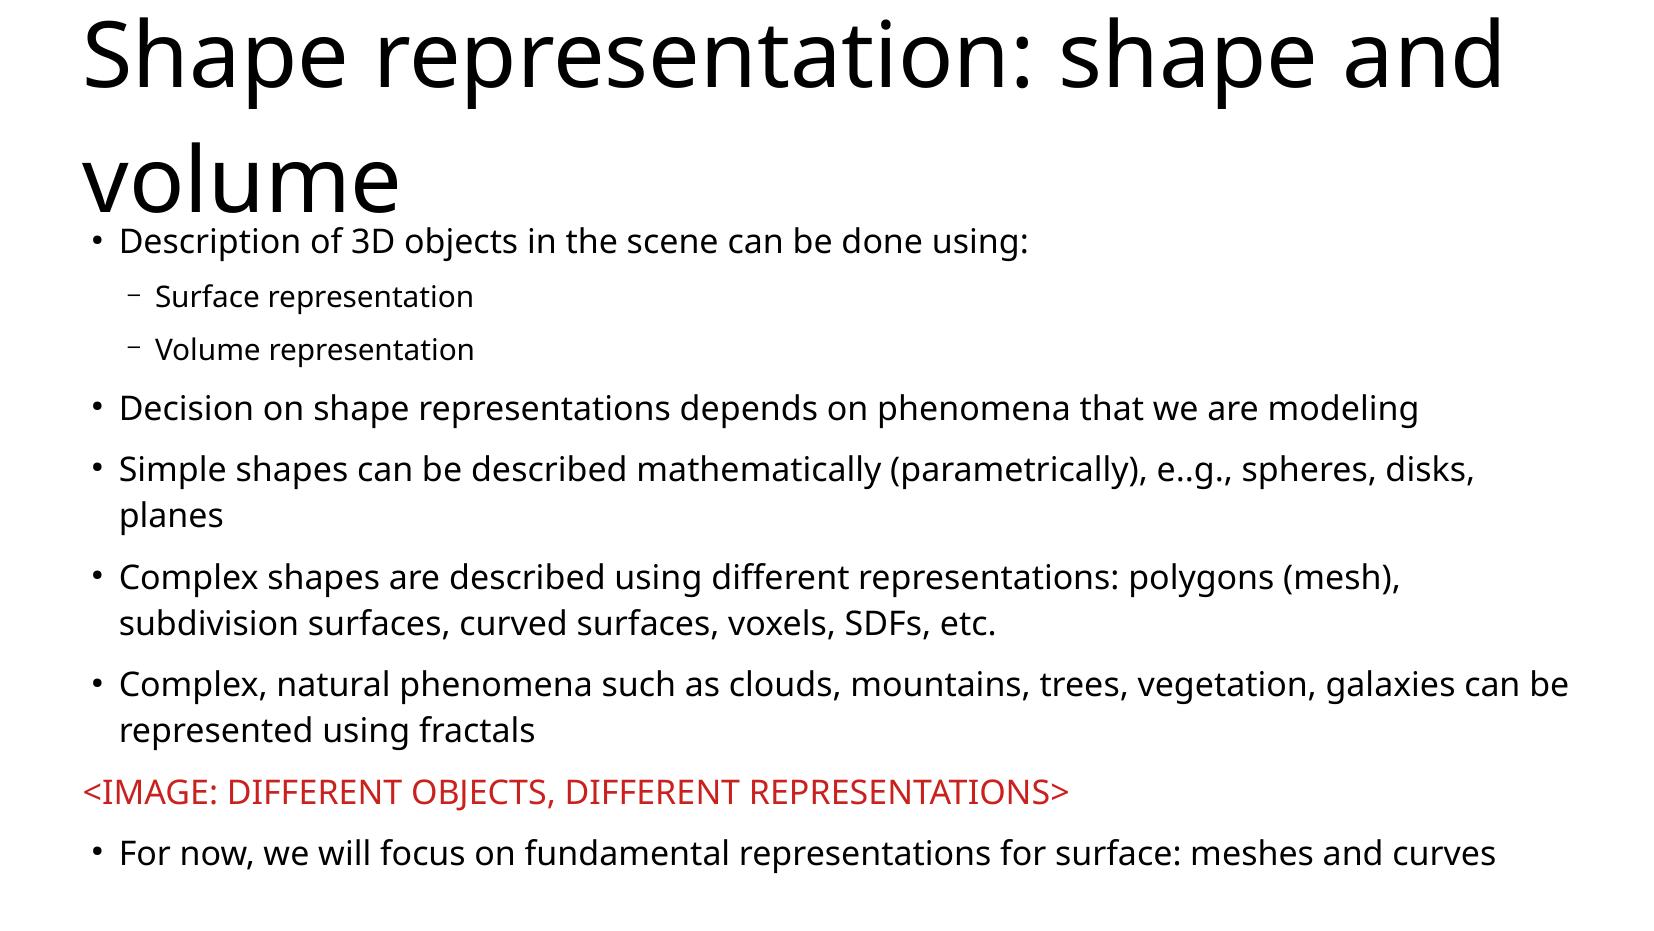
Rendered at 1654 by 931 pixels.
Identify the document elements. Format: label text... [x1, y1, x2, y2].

title Shape representation: shape and volume [82, 37, 1571, 193]
list Description of 3D objects in the scene can be done using: Surface representation Volume representation Decision on shape representations depends on phenomena that we are modeling Simple shapes can be described mathematically (parametrically), e..g., spheres, disks, planes Complex shapes are described using different representations: polygons (mesh), subdivision surfaces, curved surfaces, voxels, SDFs, etc. Complex, natural phenomena such as clouds, mountains, trees, vegetation, galaxies can be represented using fractals <IMAGE: DIFFERENT OBJECTS, DIFFERENT REPRESENTATIONS> For now, we will focus on fundamental representations for surface: meshes and curves [82, 217, 1571, 886]
